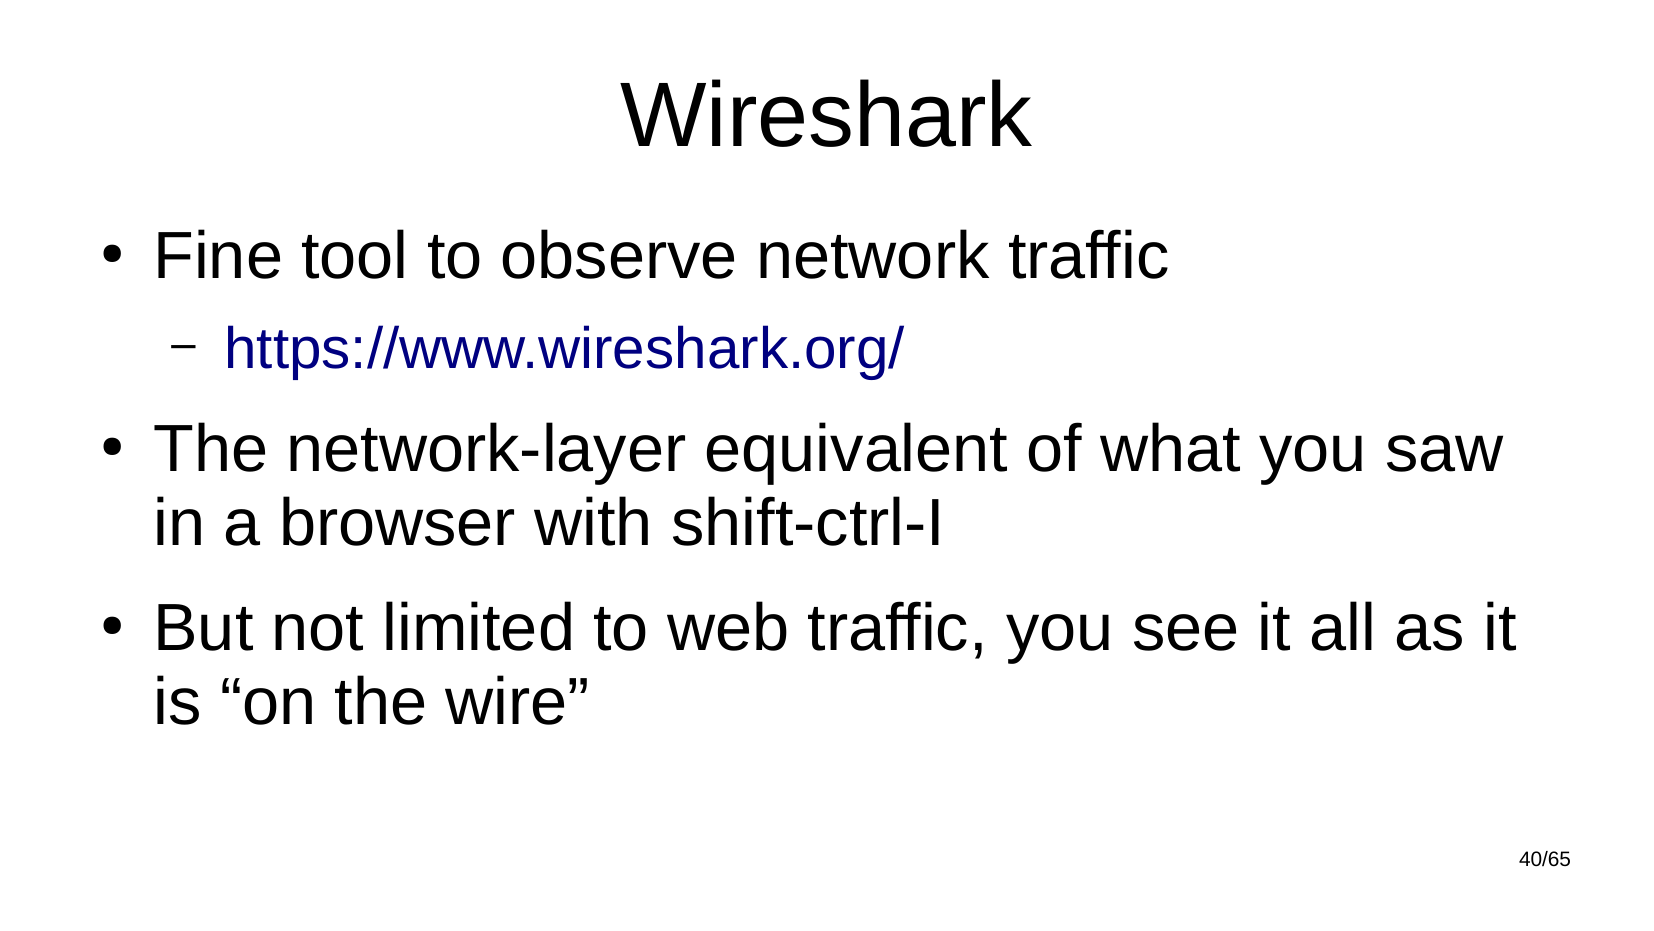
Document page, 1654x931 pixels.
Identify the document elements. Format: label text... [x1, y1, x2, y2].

list Fine tool to observe network traffic https://www.wireshark.org/ The network-layer equivalent of what you saw in a browser with shift-ctrl-I But not limited to web traffic, you see it all as it is “on the wire” [82, 217, 1571, 758]
title Wireshark [82, 37, 1571, 193]
